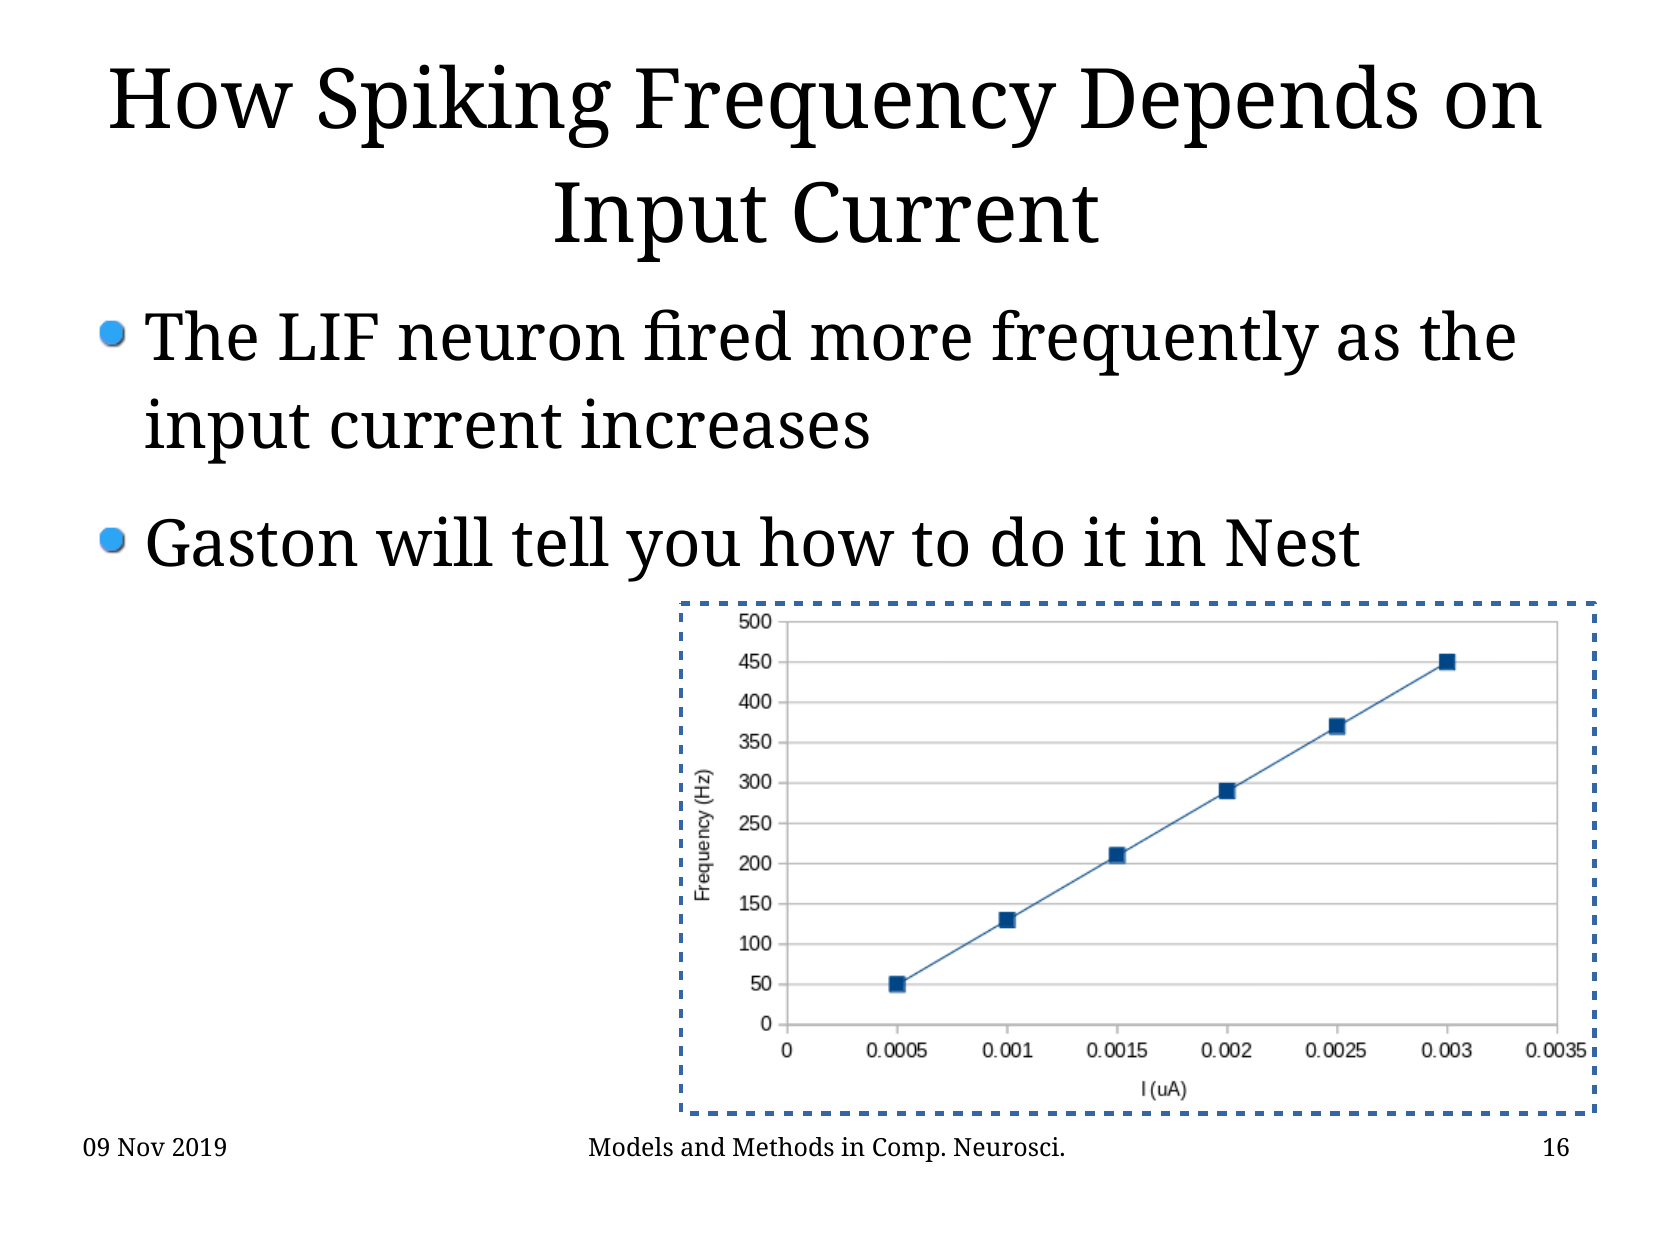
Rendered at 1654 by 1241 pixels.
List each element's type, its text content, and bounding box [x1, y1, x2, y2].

list The LIF neuron fired more frequently as the input current increases Gaston will tell you how to do it in Nest [82, 290, 1571, 587]
picture [683, 605, 1592, 1111]
title How Spiking Frequency Depends on Input Current [82, 39, 1571, 267]
